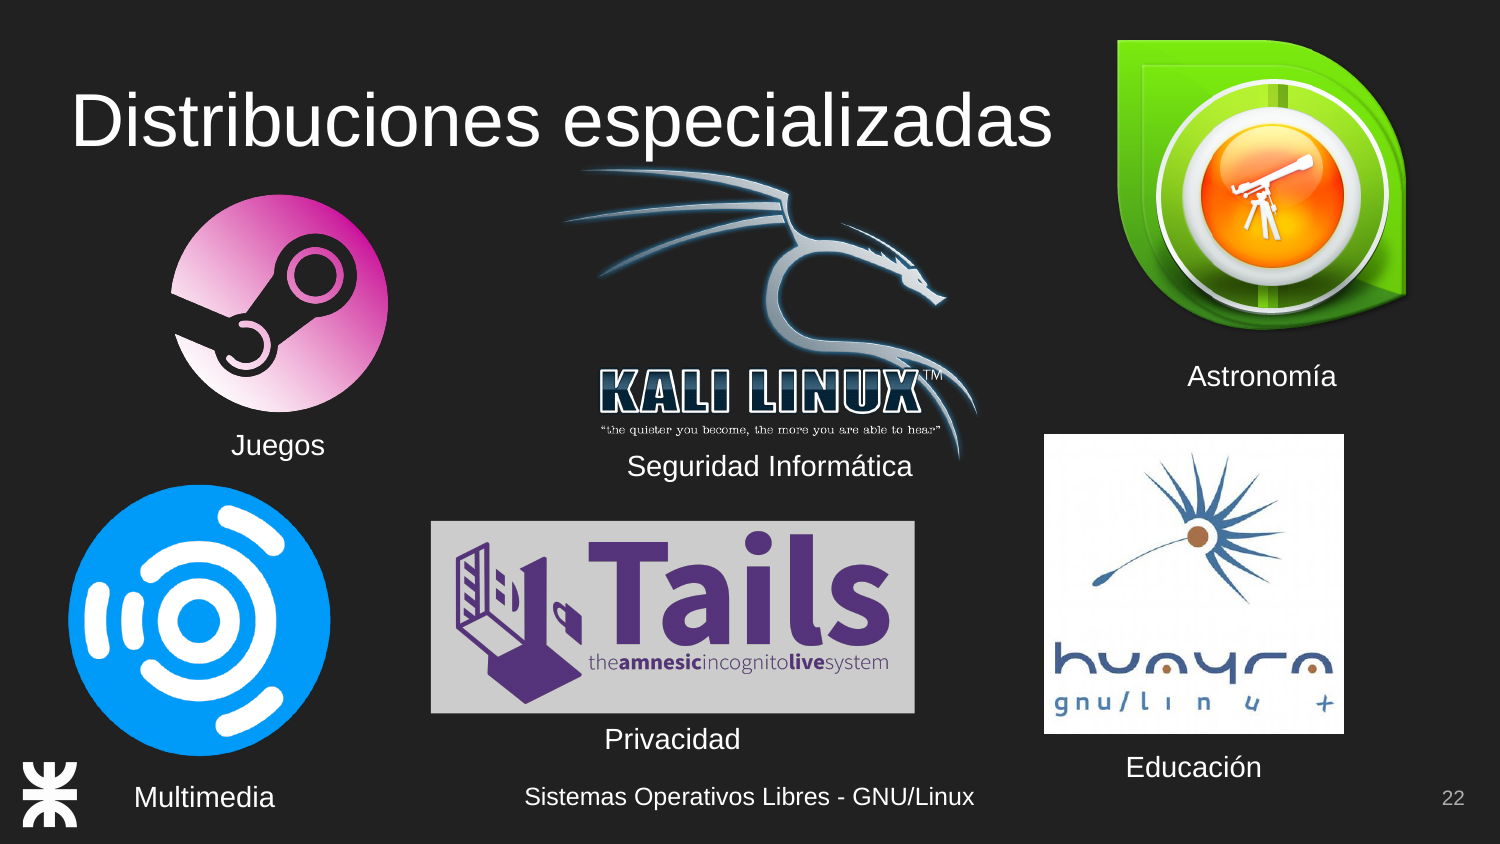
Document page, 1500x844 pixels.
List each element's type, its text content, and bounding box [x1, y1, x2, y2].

title Sistemas Operativos Libres - GNU/Linux [254, 748, 1246, 843]
picture [557, 163, 983, 465]
picture [63, 479, 335, 761]
text_box Educación [1024, 733, 1364, 798]
slide_number <number> [1389, 764, 1480, 830]
picture [163, 188, 393, 411]
text_box Seguridad Informática [597, 432, 943, 495]
text_box Multimedia [77, 763, 254, 828]
picture [451, 529, 894, 706]
picture [22, 762, 77, 829]
picture [1044, 434, 1344, 733]
text_box Juegos [108, 411, 448, 476]
picture [1113, 34, 1412, 333]
title Distribuciones especializadas [55, 56, 1093, 151]
text_box [430, 520, 915, 714]
text_box Privacidad [502, 705, 843, 748]
text_box Astronomía [1092, 341, 1433, 407]
